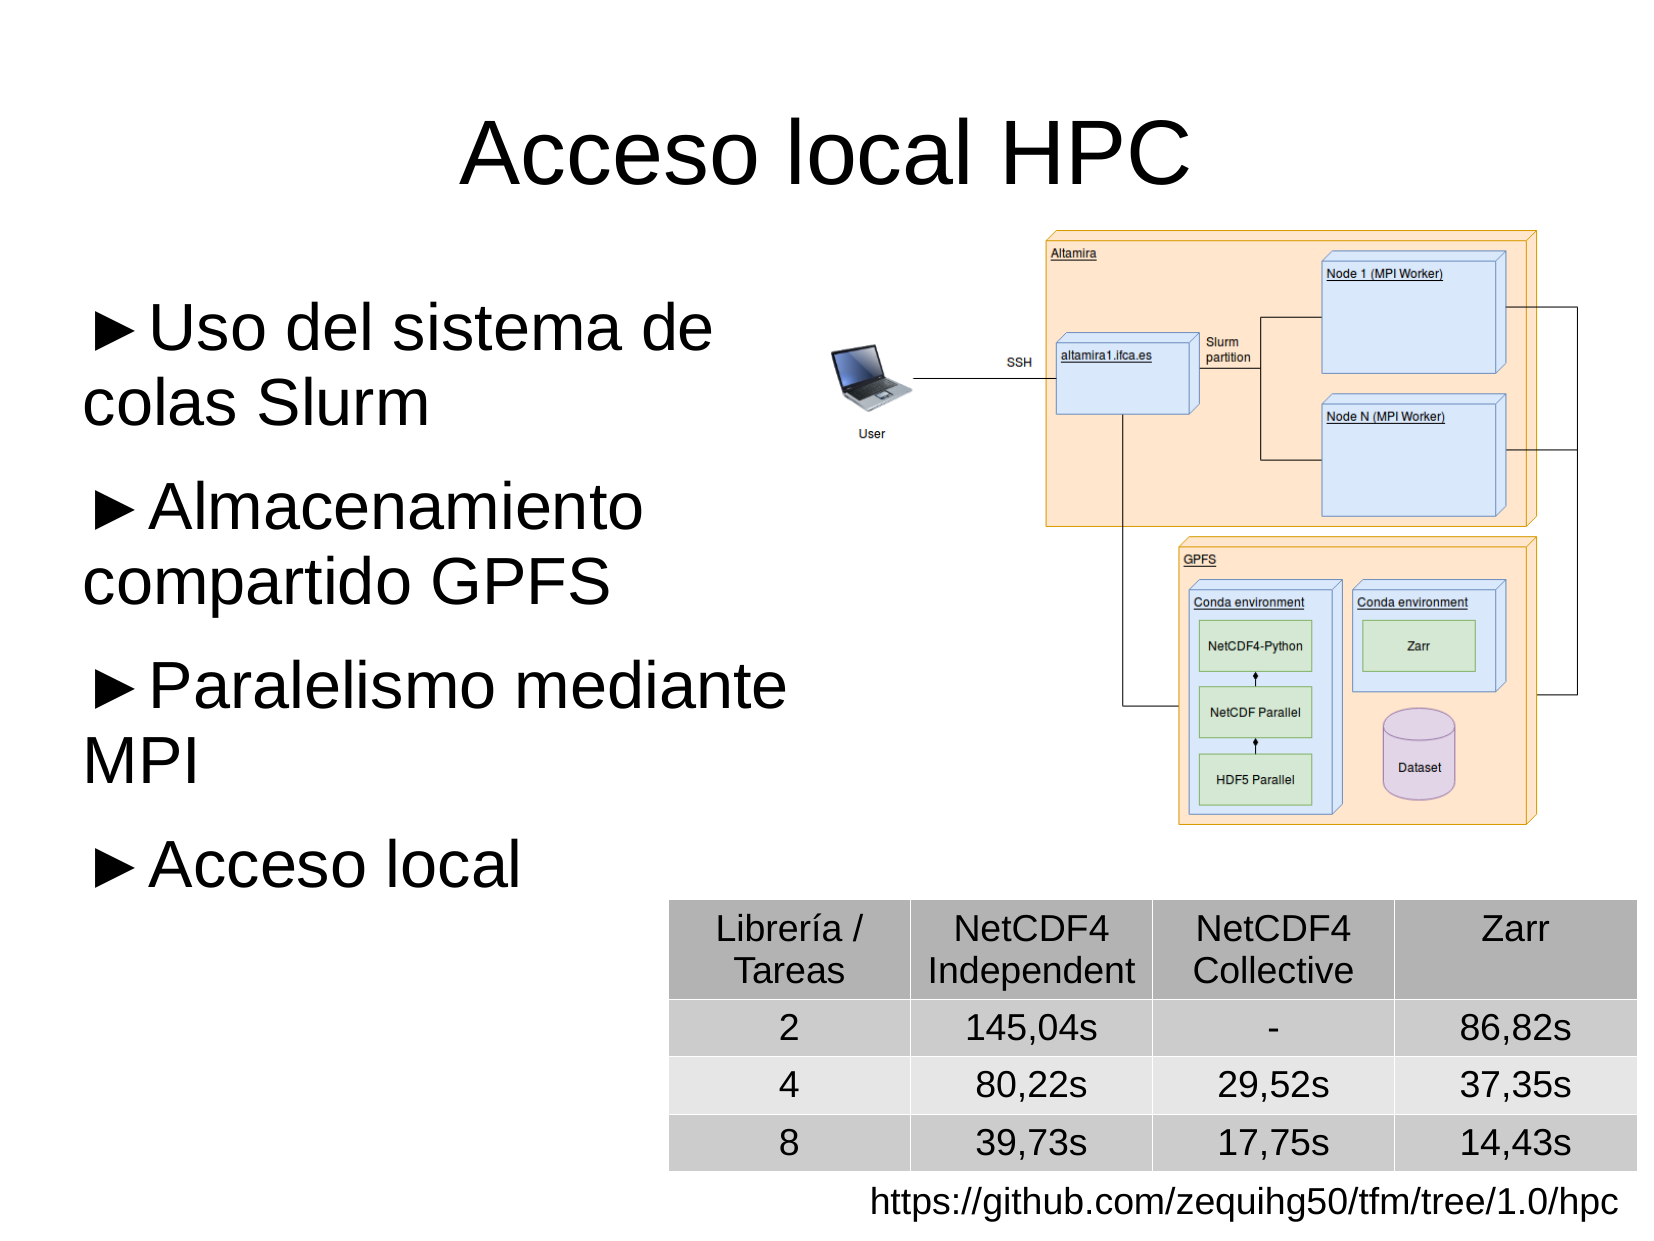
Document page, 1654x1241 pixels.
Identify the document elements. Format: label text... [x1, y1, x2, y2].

picture [831, 230, 1579, 826]
list ►Uso del sistema de colas Slurm ►Almacenamiento compartido GPFS ►Paralelismo mediante MPI ►Acceso local [82, 290, 809, 1010]
table_cell 86,82s [1395, 1000, 1637, 1056]
title Acceso local HPC [82, 49, 1571, 257]
table_cell 17,75s [1153, 1115, 1394, 1171]
table_cell 4 [669, 1057, 910, 1114]
table_cell 80,22s [911, 1057, 1152, 1114]
table_cell 29,52s [1153, 1057, 1394, 1114]
table_cell 2 [669, 1000, 910, 1056]
table_cell 14,43s [1395, 1115, 1637, 1171]
text_box https://github.com/zequihg50/tfm/tree/1.0/hpc [855, 1173, 1635, 1231]
table_header Librería / Tareas [669, 900, 910, 999]
table_header NetCDF4 Collective [1153, 900, 1394, 999]
table_cell - [1153, 1000, 1394, 1056]
table_cell 145,04s [911, 1000, 1152, 1056]
table_header NetCDF4 Independent [911, 900, 1152, 999]
table_cell 37,35s [1395, 1057, 1637, 1114]
table_cell 39,73s [911, 1115, 1152, 1171]
table_header Zarr [1395, 900, 1637, 999]
table_cell 8 [669, 1115, 910, 1171]
